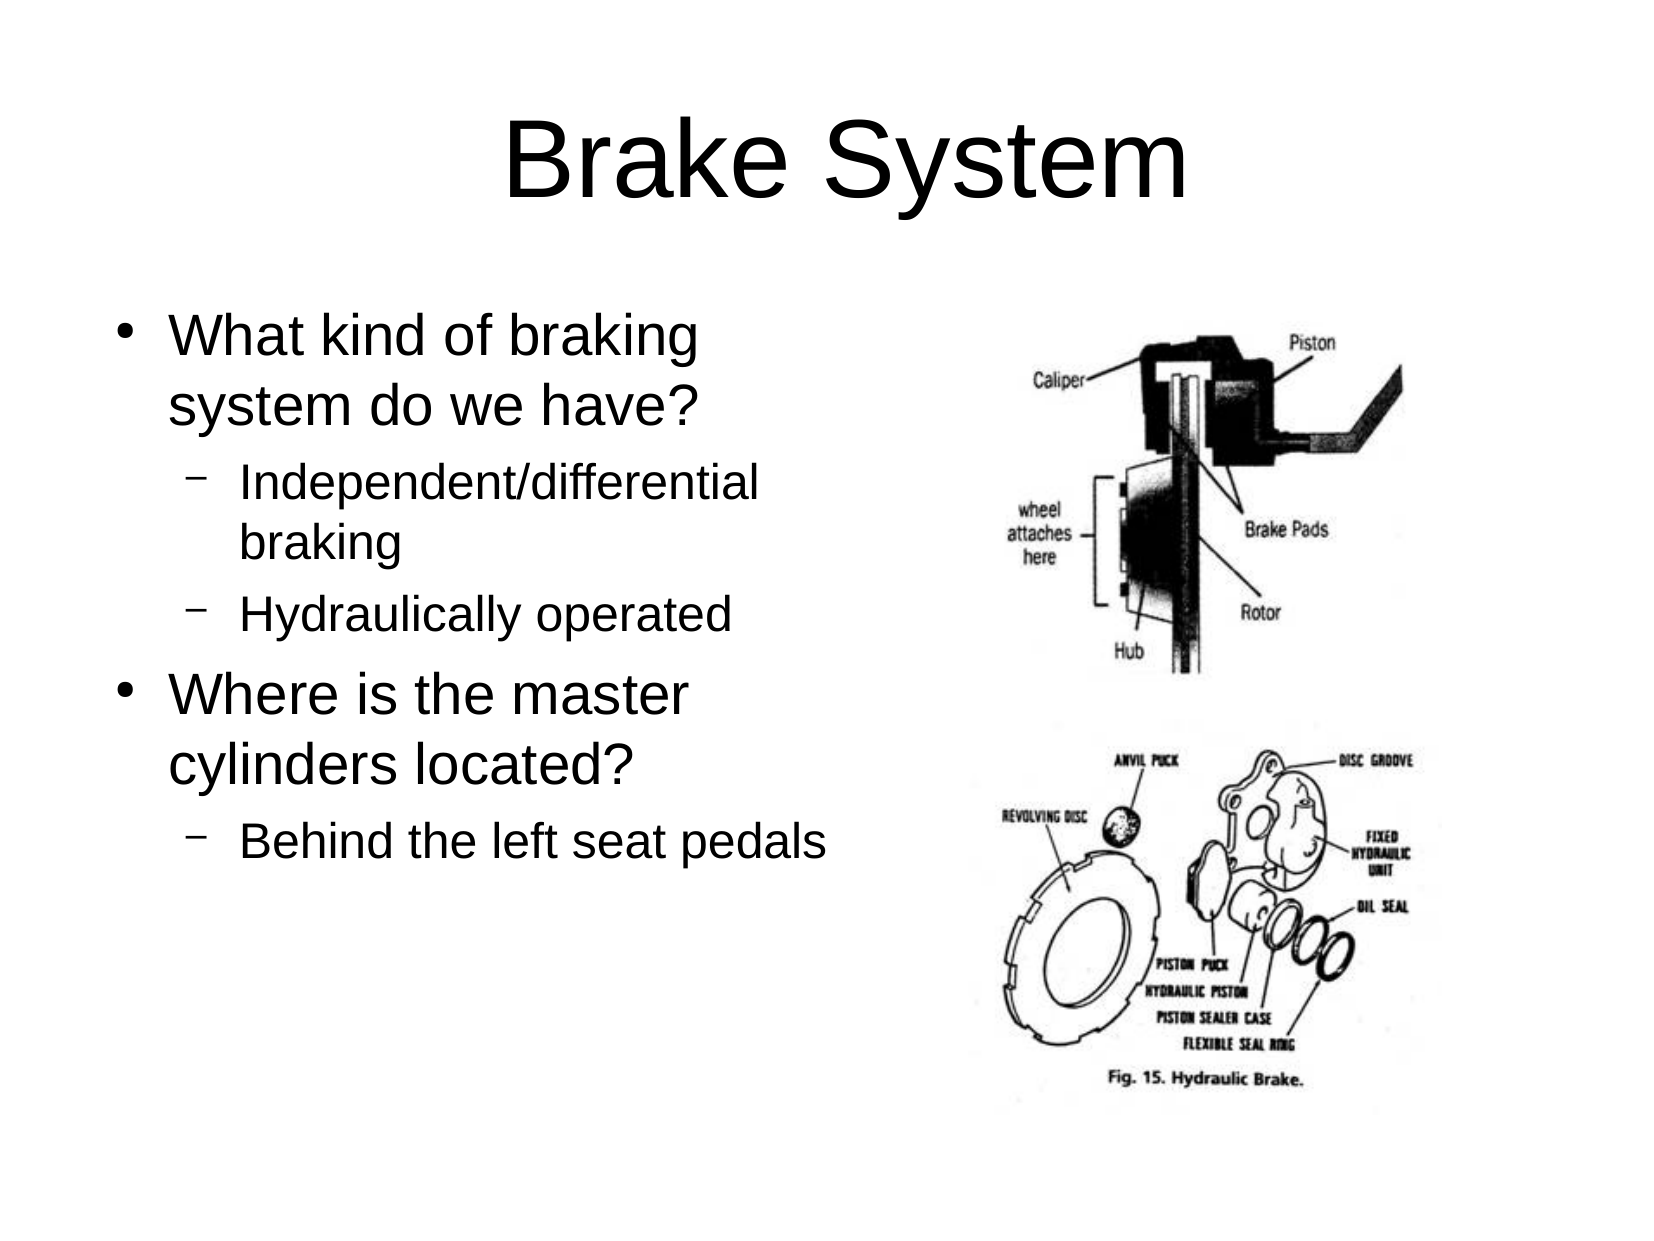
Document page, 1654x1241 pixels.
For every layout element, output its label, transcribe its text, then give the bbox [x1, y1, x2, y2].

list What kind of braking system do we have? Independent/differential braking Hydraulically operated Where is the master cylinders located? Behind the left seat pedals [82, 289, 853, 1108]
picture [968, 719, 1442, 1115]
picture [991, 294, 1418, 690]
title Brake System [82, 49, 1571, 257]
